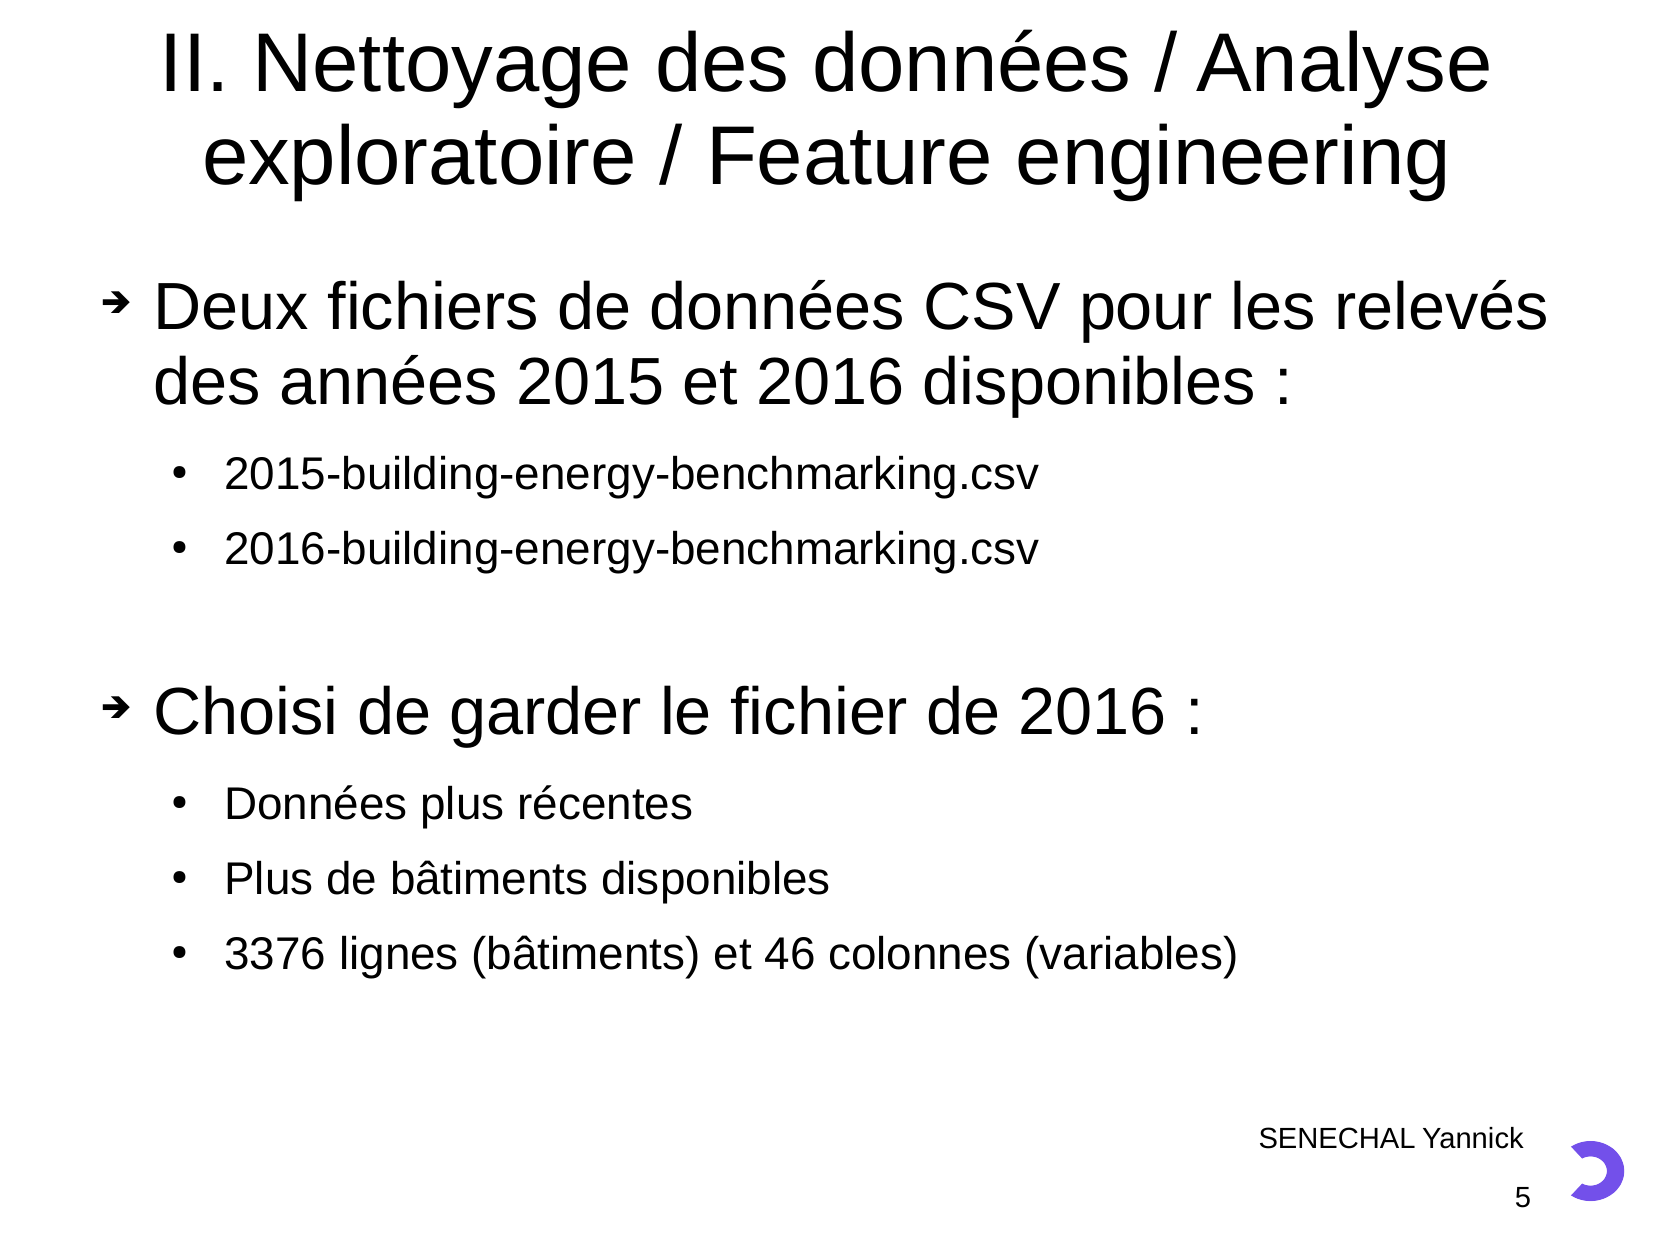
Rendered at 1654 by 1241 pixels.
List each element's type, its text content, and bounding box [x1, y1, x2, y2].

picture [1571, 1125, 1642, 1217]
list Deux fichiers de données CSV pour les relevés des années 2015 et 2016 disponibles : 2015-building-energy-benchmarking.csv 2016-building-energy-benchmarking.csv Choisi de garder le fichier de 2016 : Données plus récentes Plus de bâtiments disponibles 3376 lignes (bâtiments) et 46 colonnes (variables) [82, 269, 1571, 1241]
title II. Nettoyage des données / Analyse exploratoire / Feature engineering [82, 5, 1571, 213]
